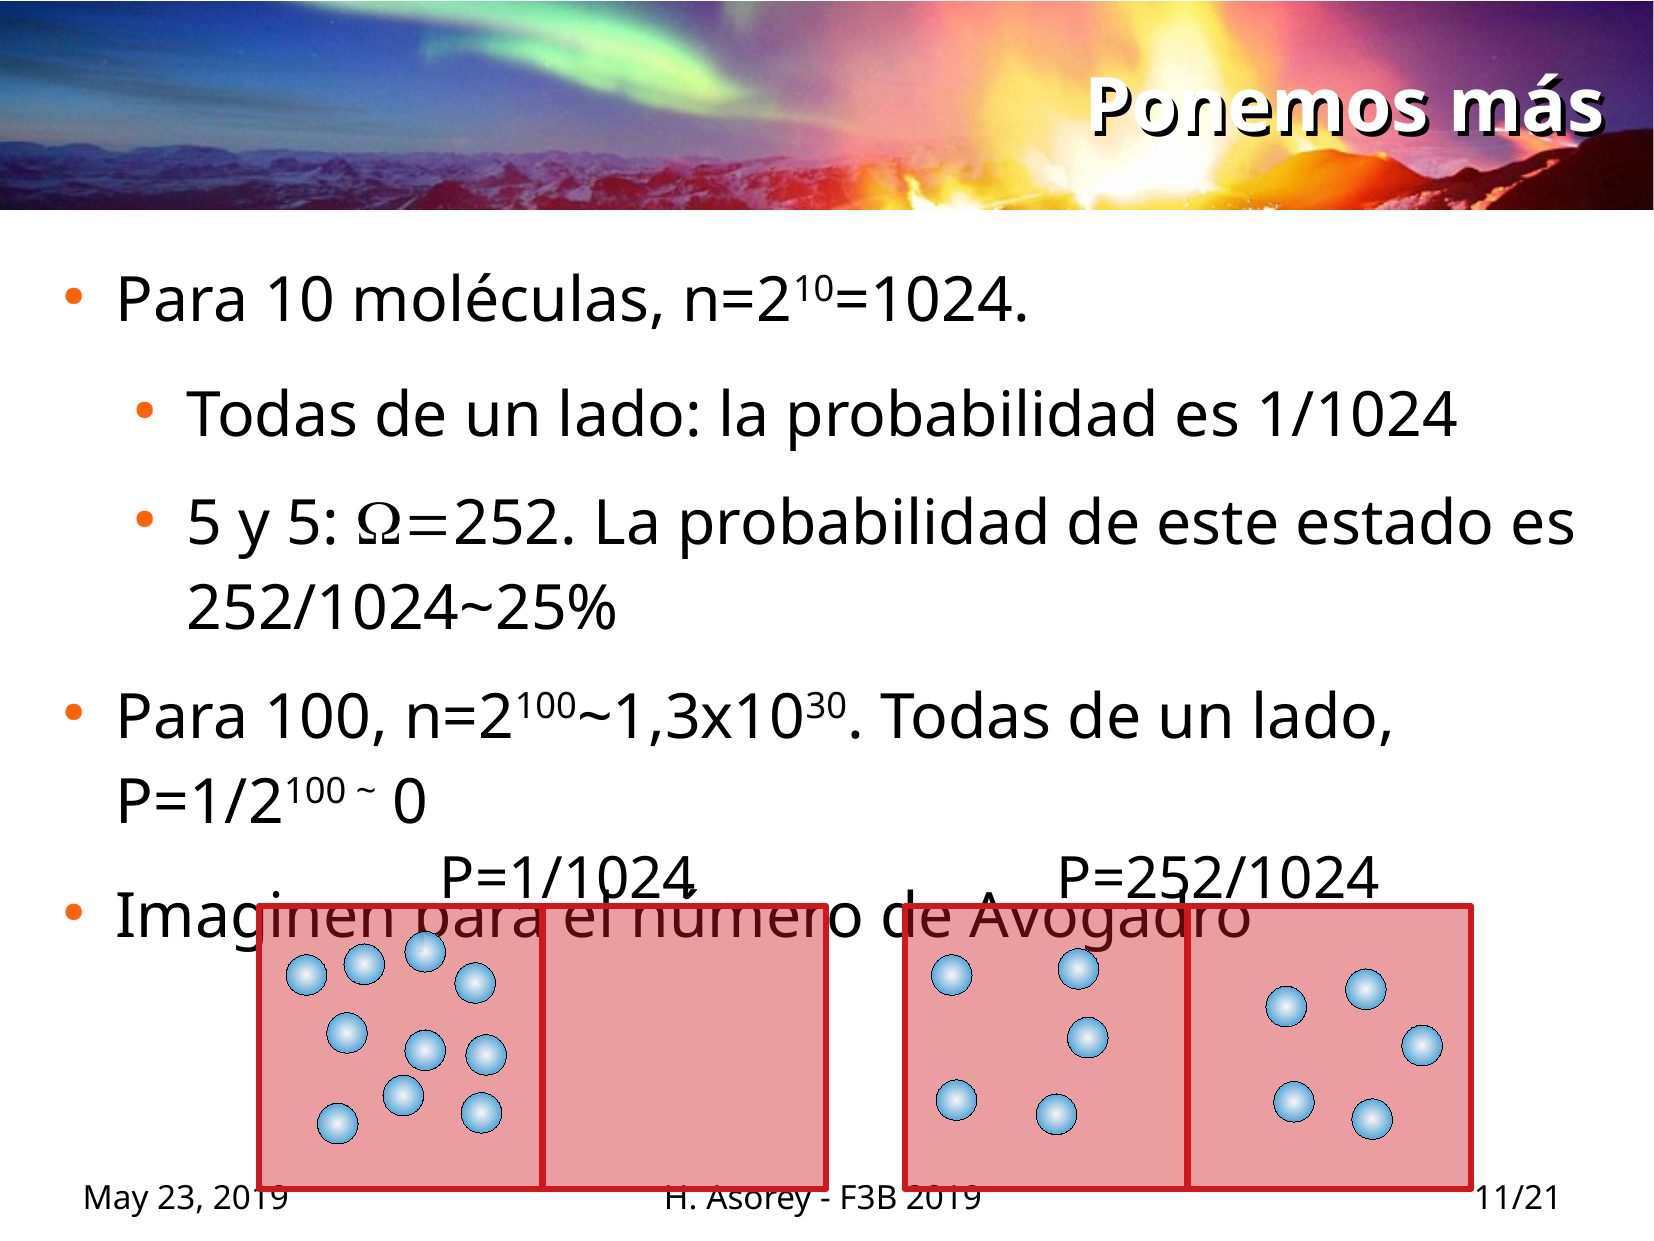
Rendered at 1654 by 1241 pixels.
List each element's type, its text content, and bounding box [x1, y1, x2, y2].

title Ponemos más [45, 15, 1606, 191]
text_box [259, 906, 826, 1190]
list Para 10 moléculas, n=210=1024. Todas de un lado: la probabilidad es 1/1024 5 y 5: W=252. La probabilidad de este estado es 252/1024~25% Para 100, n=2100~1,3x1030. Todas de un lado, P=1/2100 ~ 0 Imaginen para el número de Avogadro [45, 255, 1606, 1156]
text_box [904, 906, 1472, 1190]
picture [0, 1, 1654, 210]
text_box P=1/1024 [425, 828, 695, 915]
text_box P=252/1024 [1042, 828, 1383, 915]
